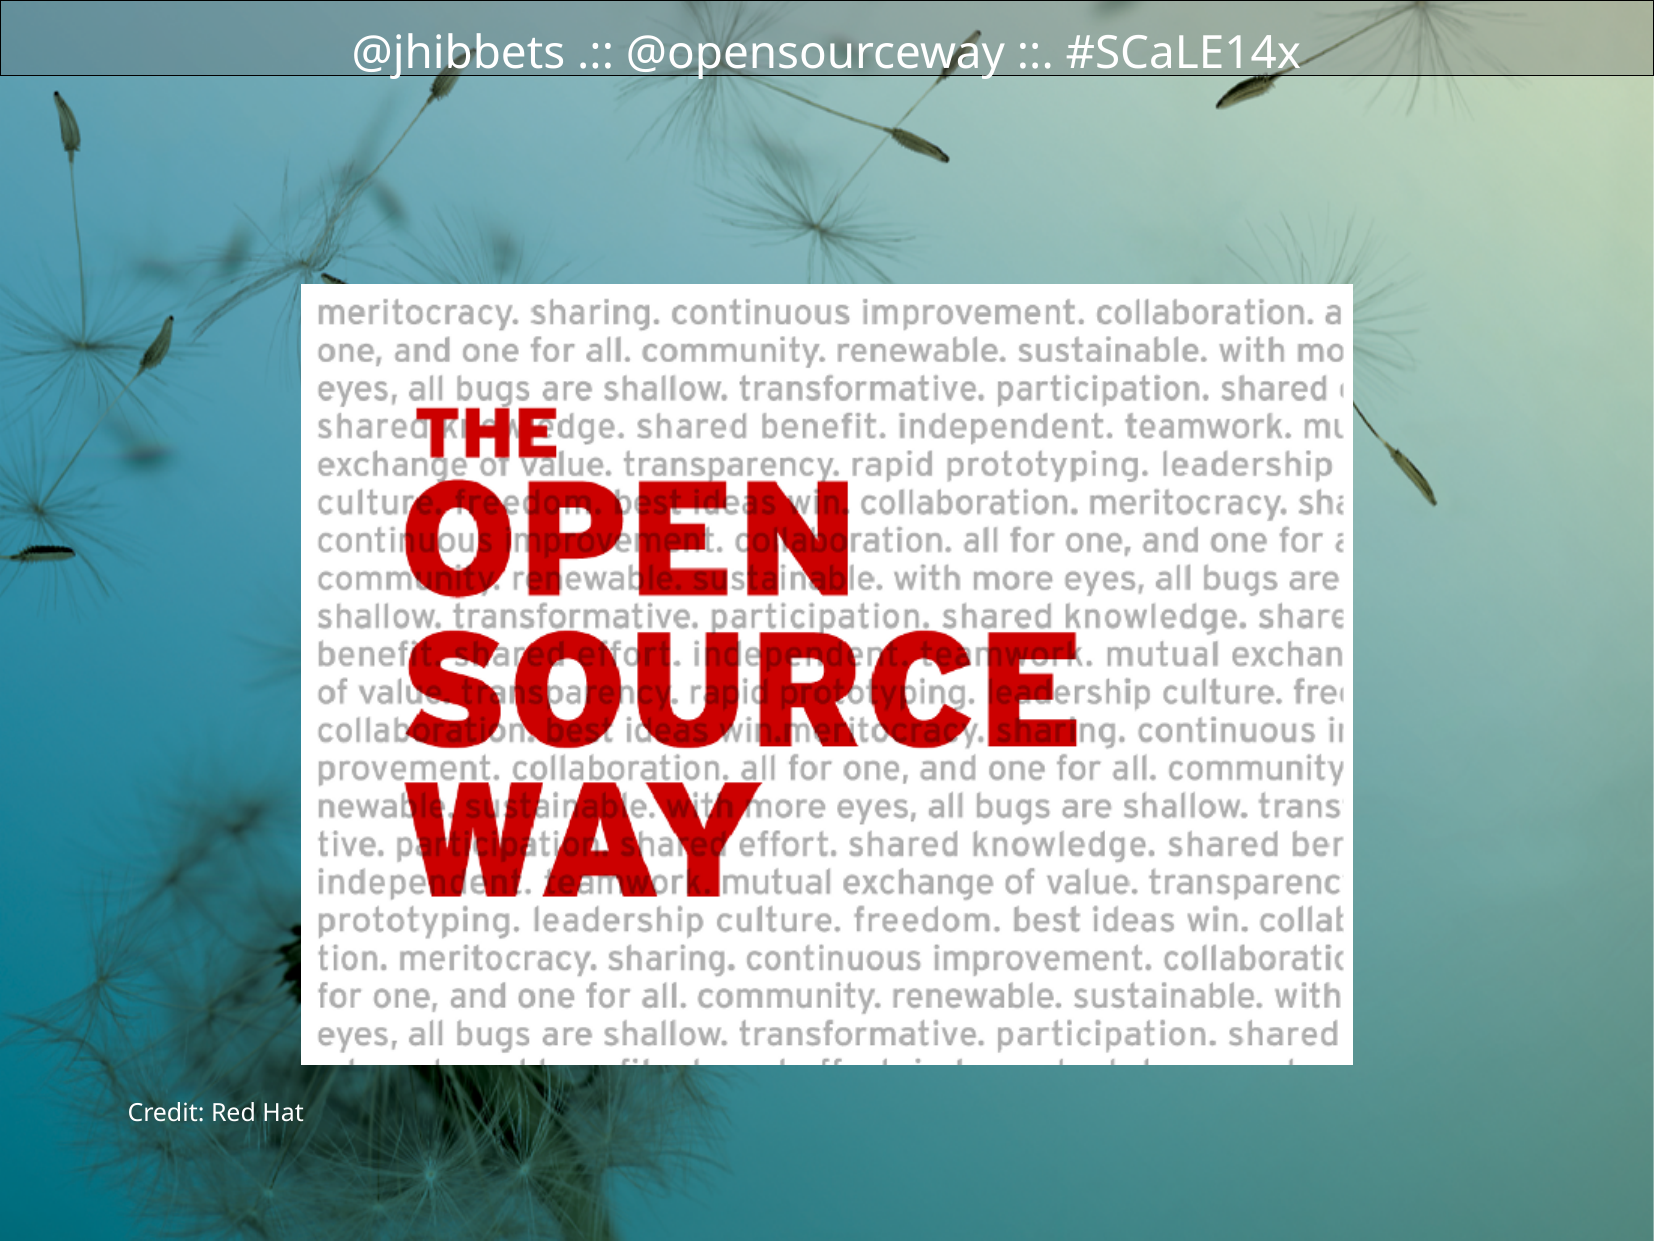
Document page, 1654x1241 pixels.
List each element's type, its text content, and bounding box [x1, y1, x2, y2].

picture [0, 76, 1654, 1241]
text_box Credit: Red Hat [112, 1087, 325, 1128]
